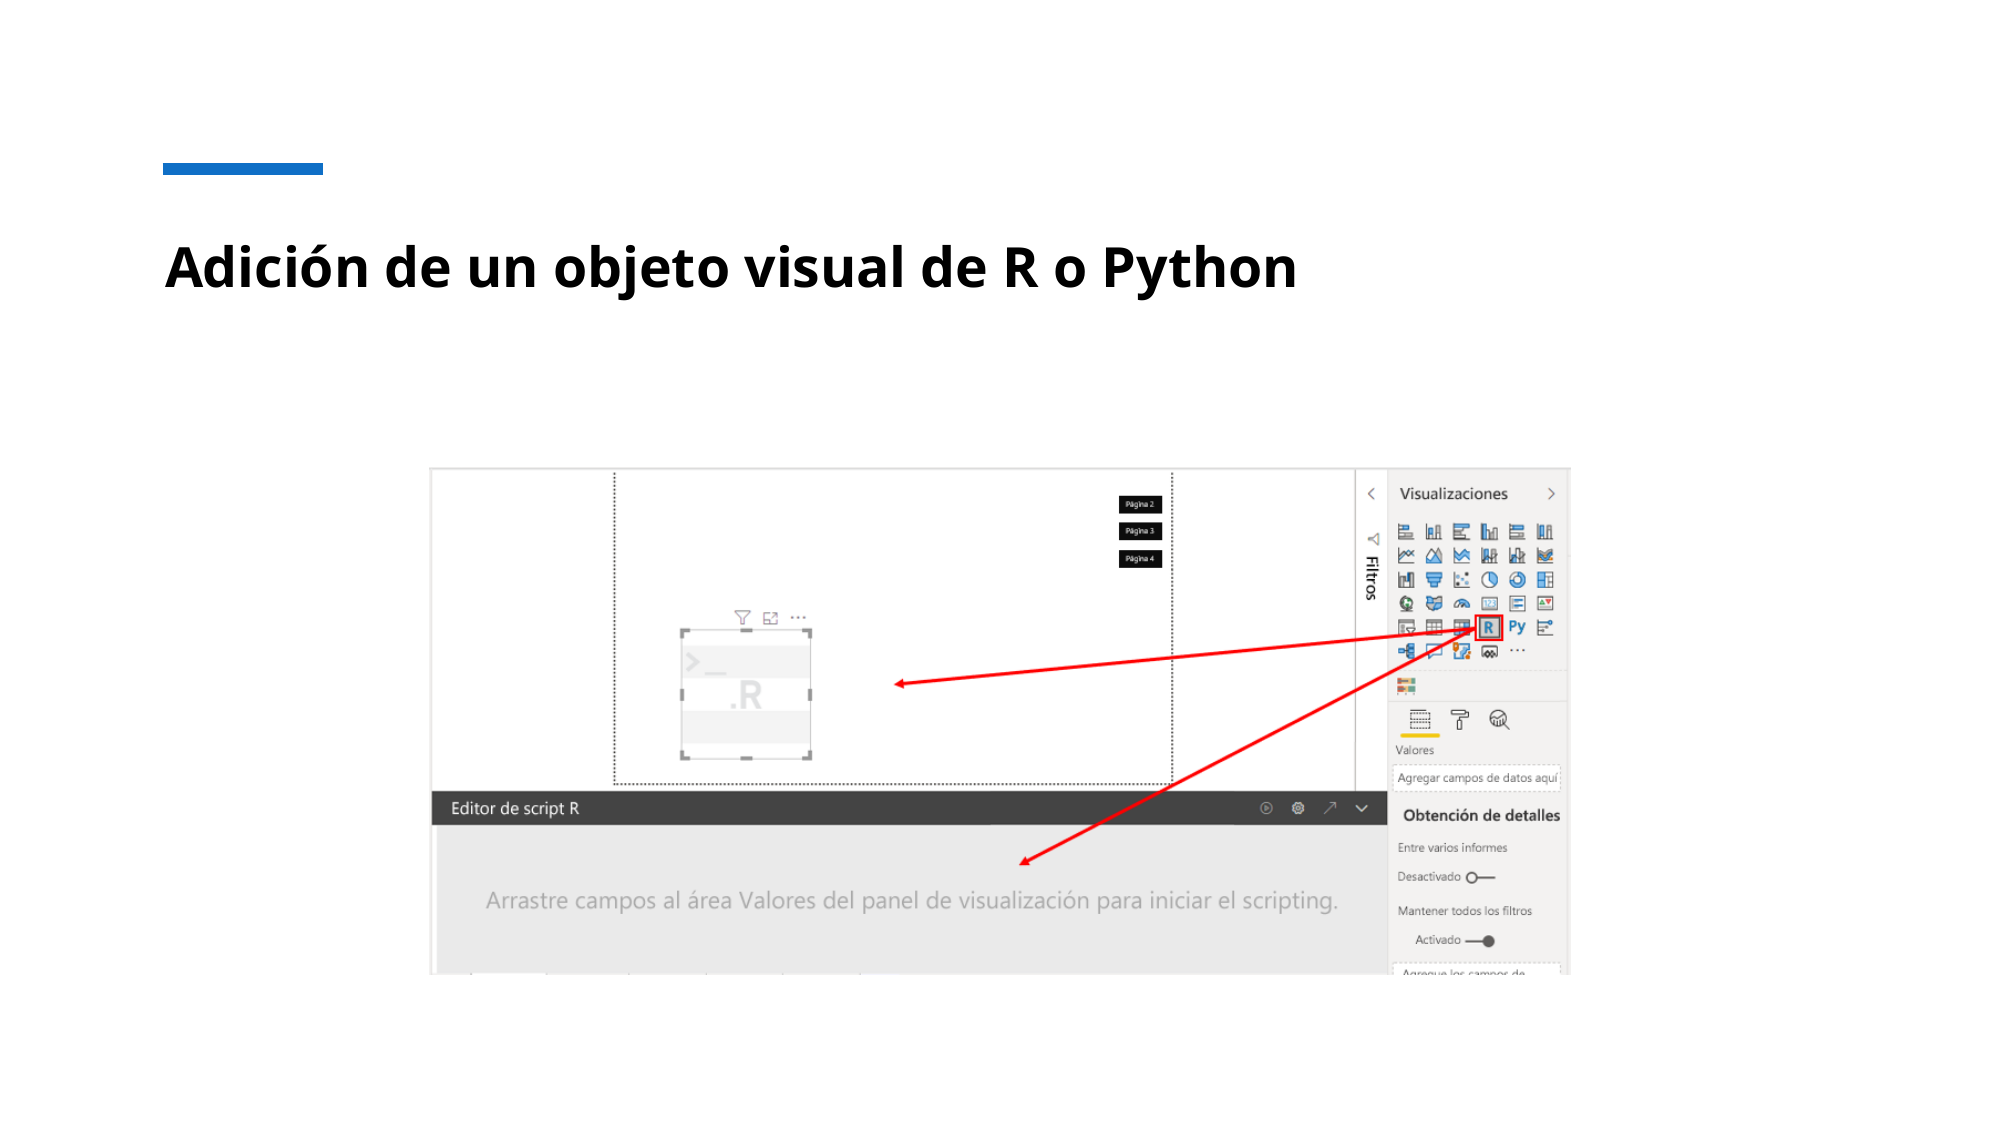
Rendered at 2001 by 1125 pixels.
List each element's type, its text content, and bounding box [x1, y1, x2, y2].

title Adición de un objeto visual de R o Python [150, 224, 1851, 441]
picture [429, 467, 1571, 975]
